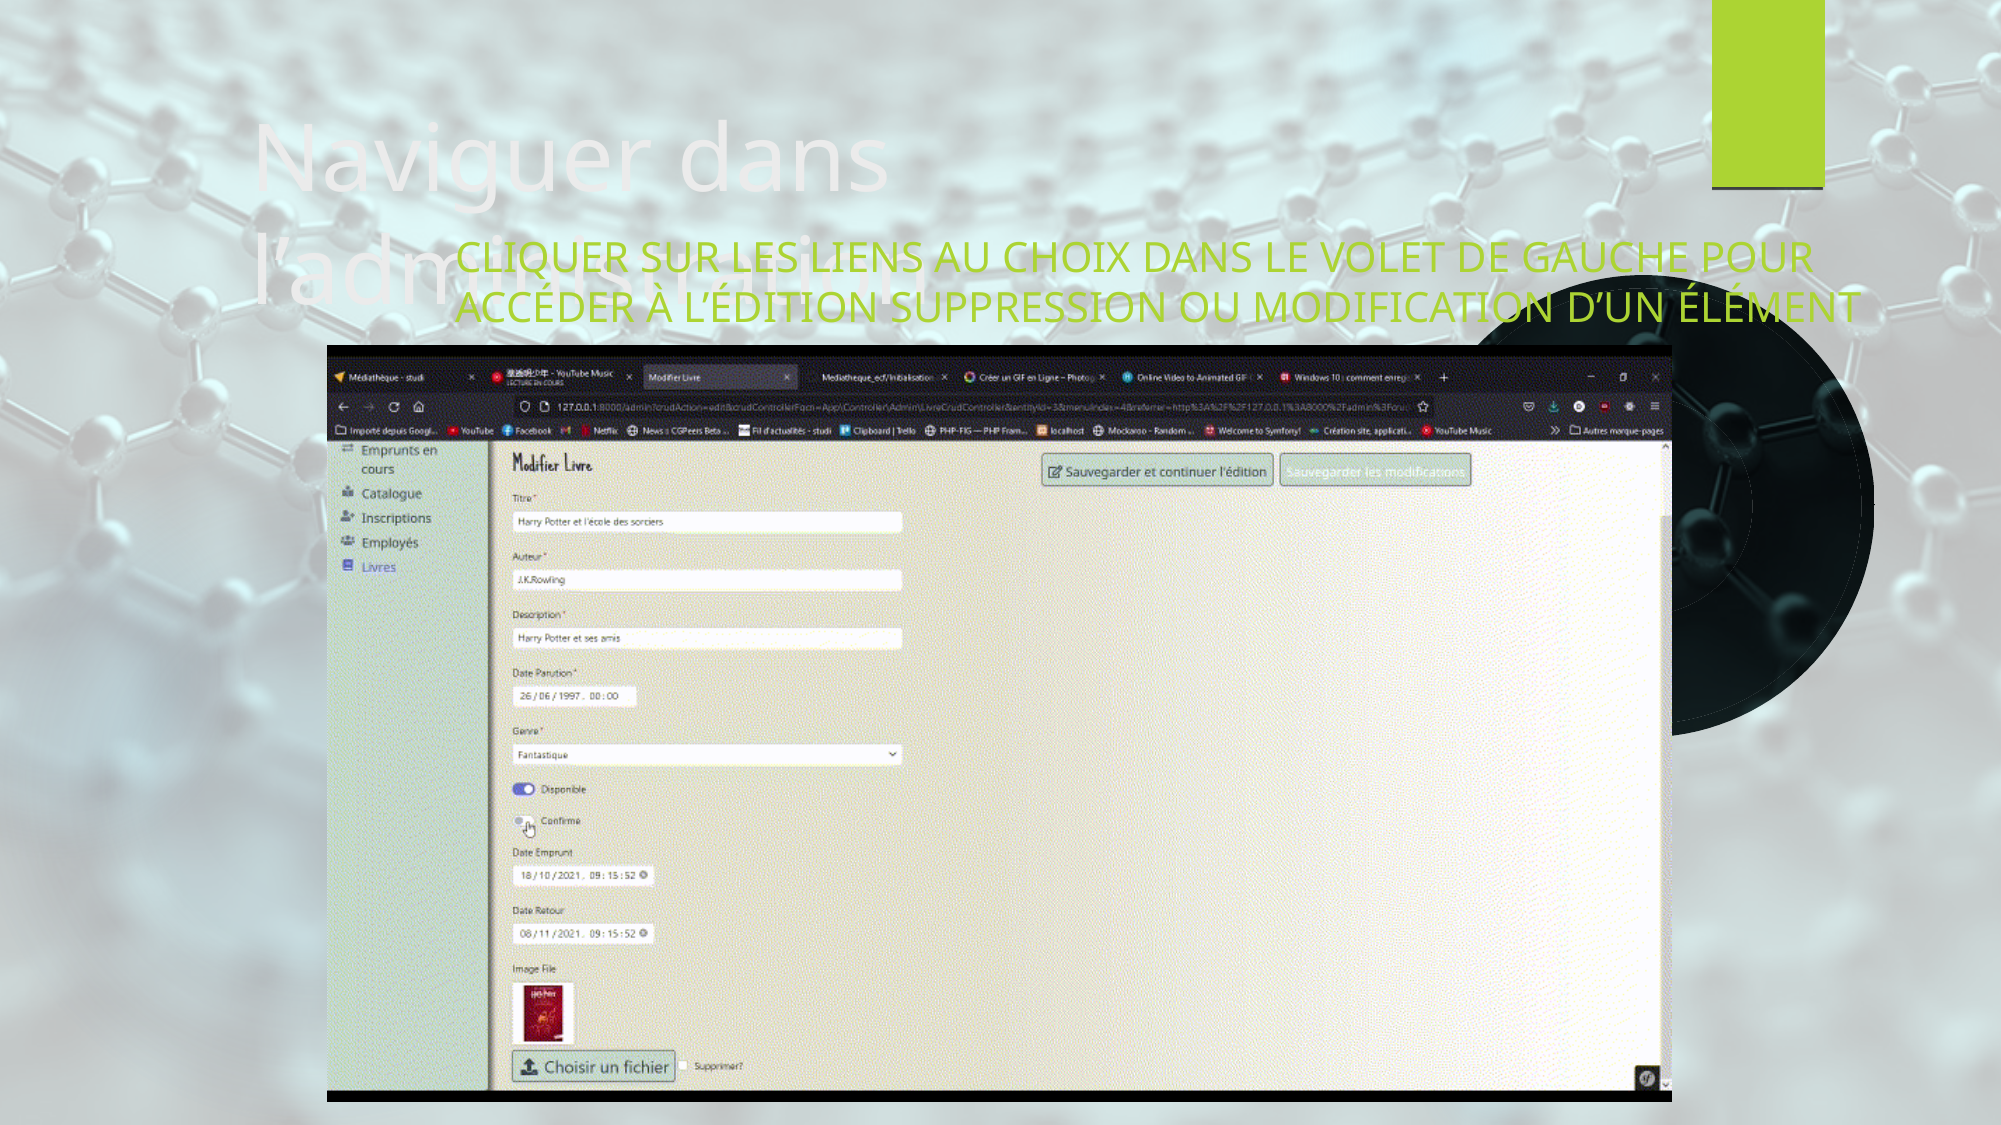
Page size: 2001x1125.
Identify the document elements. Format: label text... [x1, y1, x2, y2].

text_box [1712, 0, 1825, 187]
subtitle Cliquer sur les liens au choix dans le volet de gauche pour accéder à l’édition suppression ou modification d’un élément [440, 223, 1888, 365]
title Naviguer dans l’administration [235, 90, 1594, 215]
picture [0, 0, 2000, 1125]
